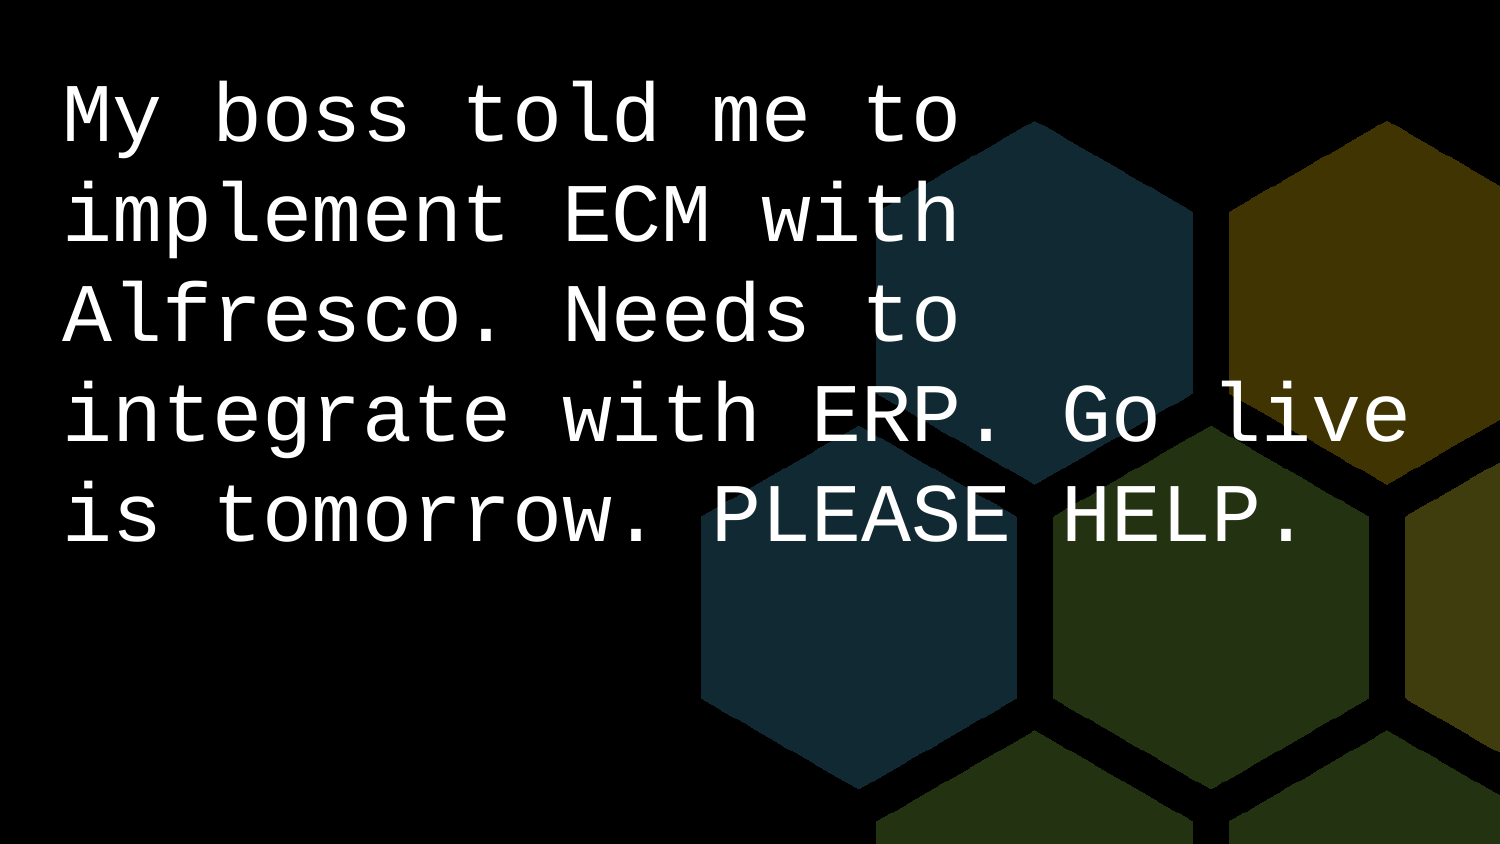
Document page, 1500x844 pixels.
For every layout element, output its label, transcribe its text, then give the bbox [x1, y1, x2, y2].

title My boss told me to implement ECM with Alfresco. Needs to integrate with ERP. Go live is tomorrow. PLEASE HELP. [47, 236, 1445, 573]
picture [0, 0, 1500, 844]
